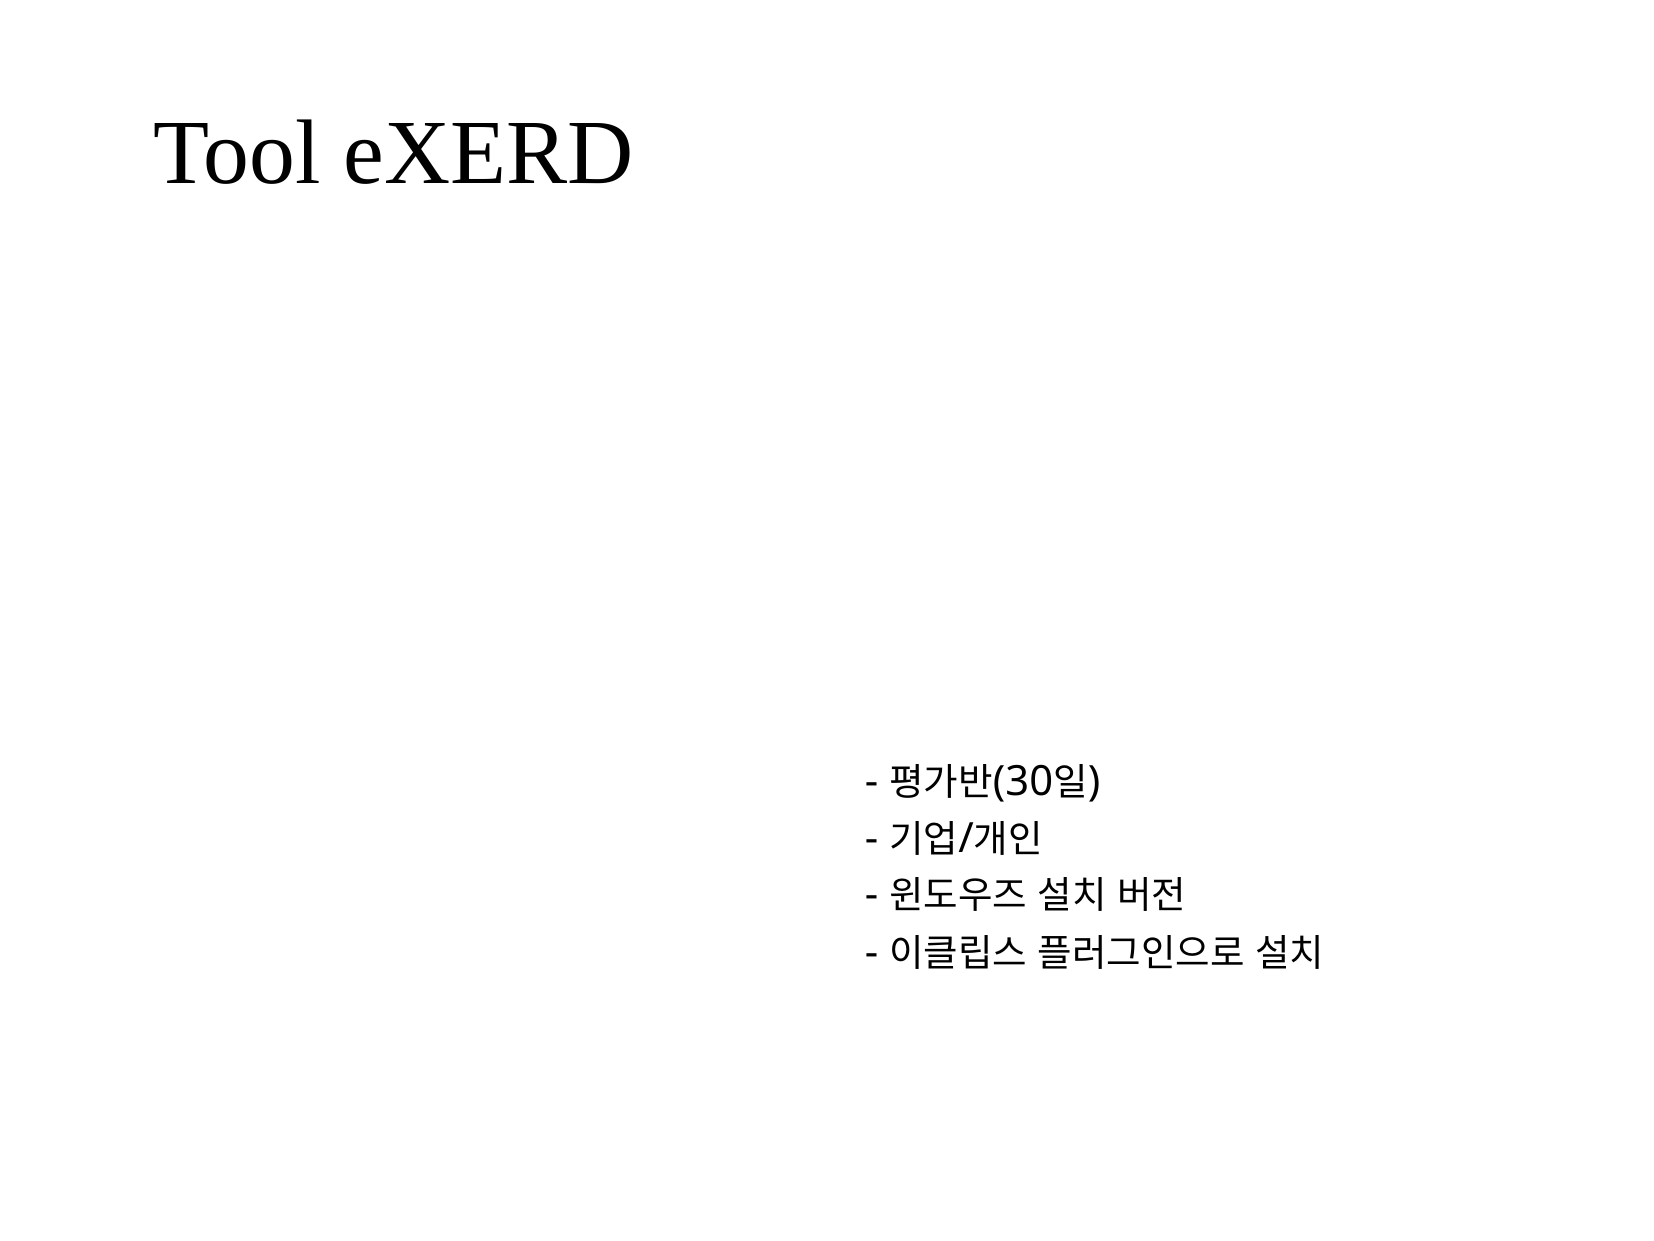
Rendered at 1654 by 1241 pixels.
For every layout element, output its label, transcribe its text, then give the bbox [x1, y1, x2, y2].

title Tool eXERD [82, 49, 706, 257]
text_box - 평가반(30일) - 기업/개인 - 윈도우즈 설치 버전 - 이클립스 플러그인으로 설치 [850, 742, 1531, 1006]
